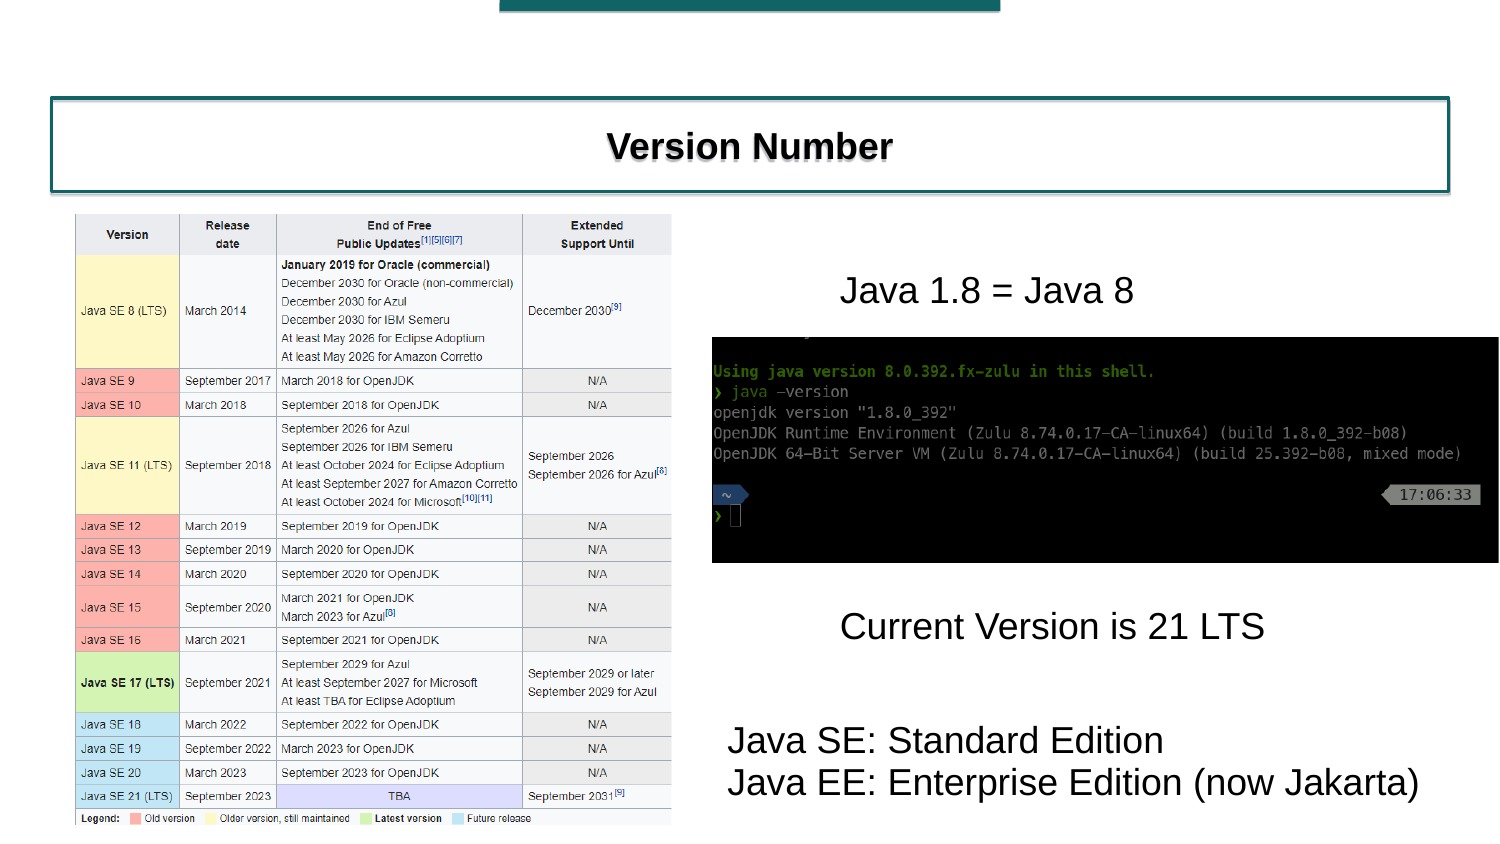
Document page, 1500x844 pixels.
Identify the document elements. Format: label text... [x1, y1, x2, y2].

title Version Number [51, 98, 1449, 192]
text_box Java SE: Standard Edition Java EE: Enterprise Edition (now Jakarta) [712, 712, 1463, 812]
text_box Java 1.8 = Java 8 Current Version is 21 LTS [825, 262, 1463, 337]
picture [75, 214, 672, 826]
text_box Java 1.8 = Java 8 Current Version is 21 LTS [825, 563, 1463, 712]
picture [712, 337, 1499, 563]
